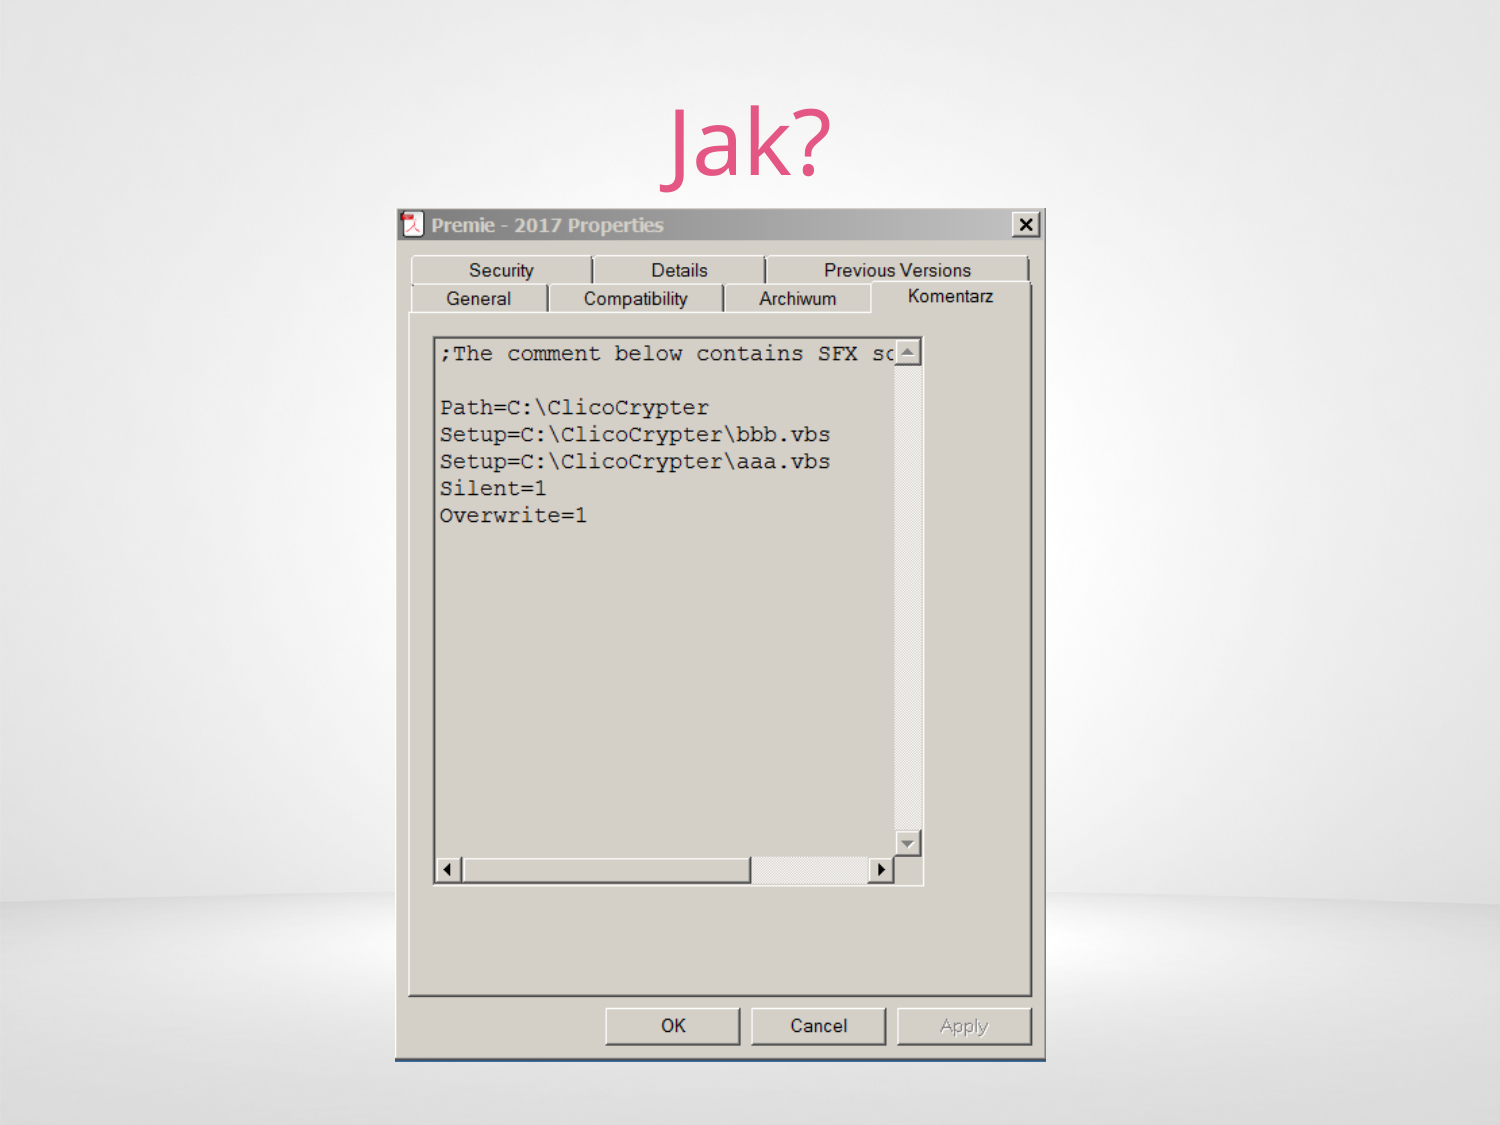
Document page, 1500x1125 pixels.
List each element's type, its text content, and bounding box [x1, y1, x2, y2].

title Jak? [75, 45, 1425, 233]
picture [0, 0, 1500, 1125]
